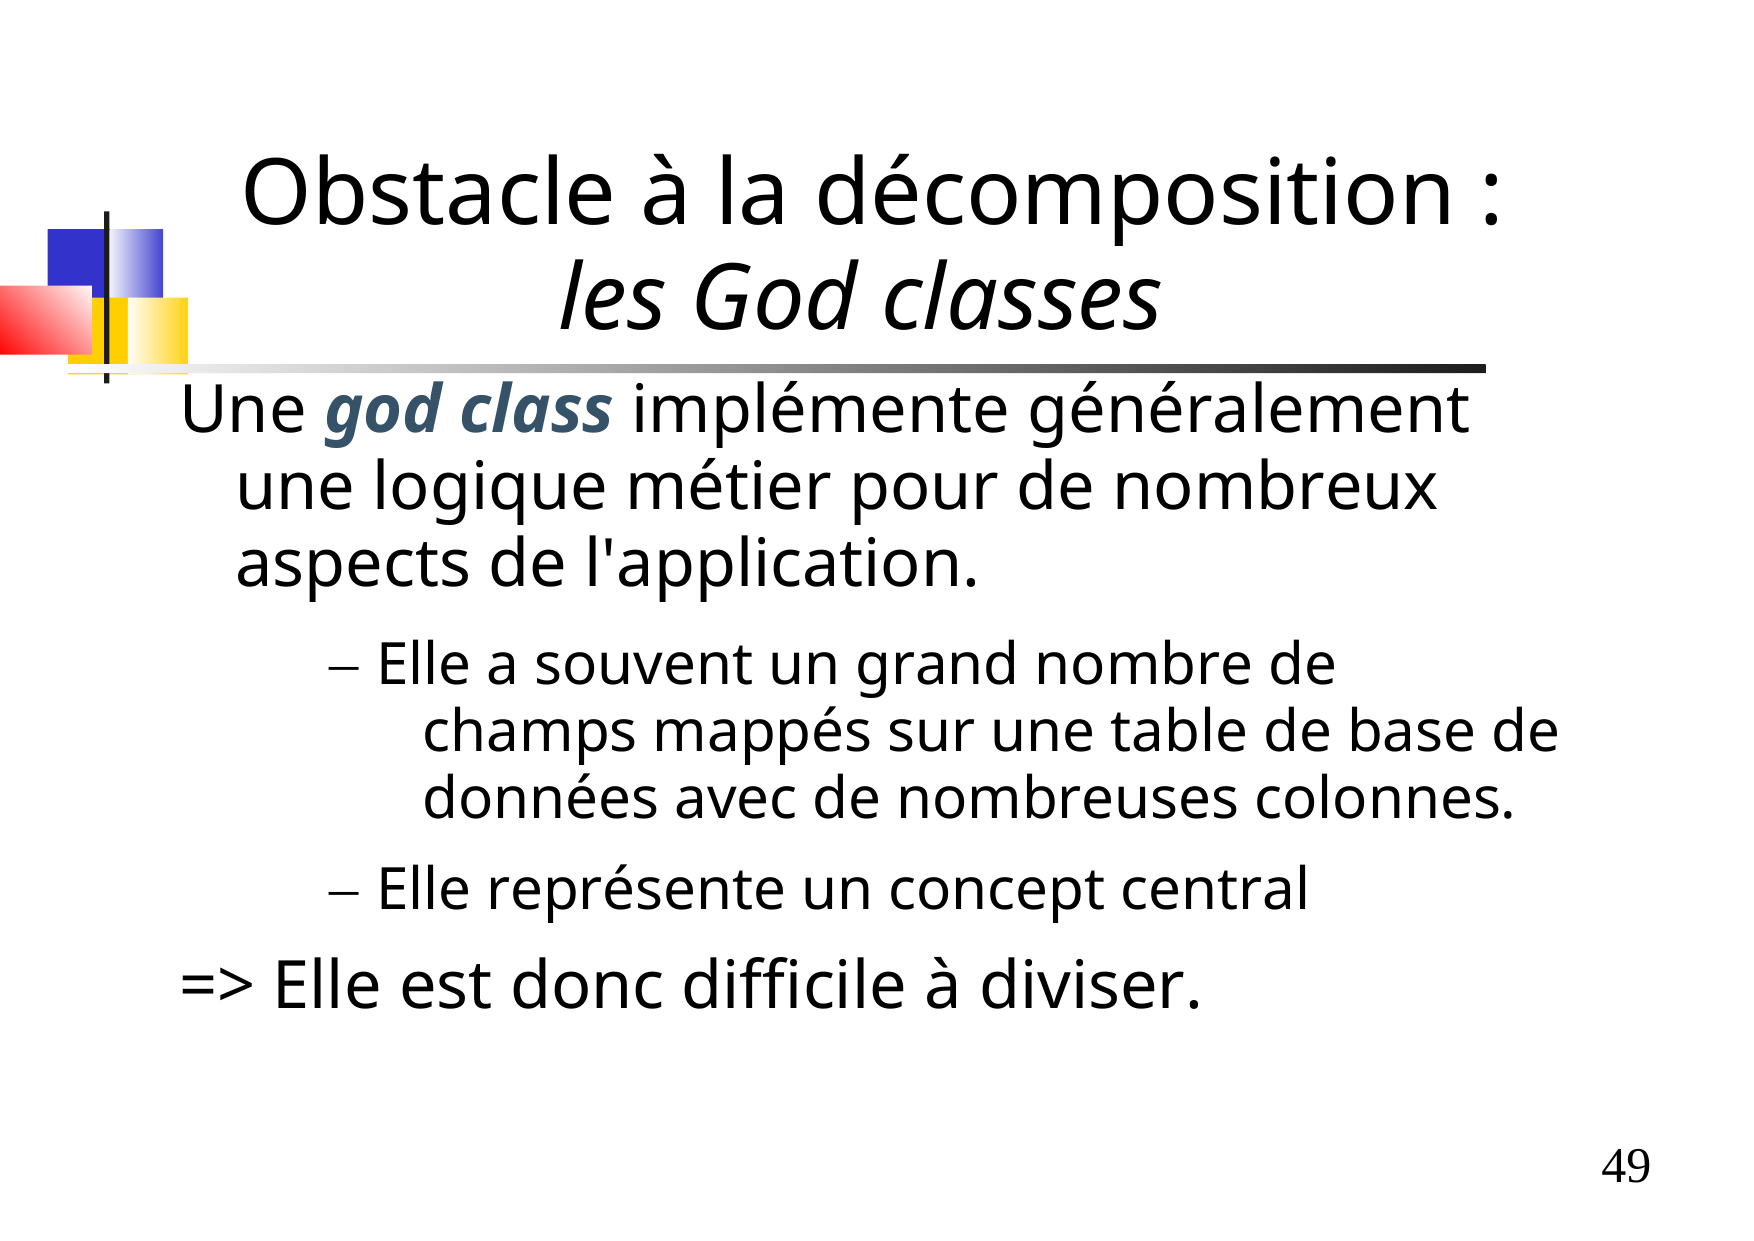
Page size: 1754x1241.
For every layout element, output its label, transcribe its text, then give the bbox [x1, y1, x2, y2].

list Une god class implémente généralement une logique métier pour de nombreux aspects de l'application. Elle a souvent un grand nombre de champs mappés sur une table de base de données avec de nombreuses colonnes. Elle représente un concept central => Elle est donc difficile à diviser. [179, 371, 1567, 1091]
title Obstacle à la décomposition : les God classes [179, 139, 1567, 351]
